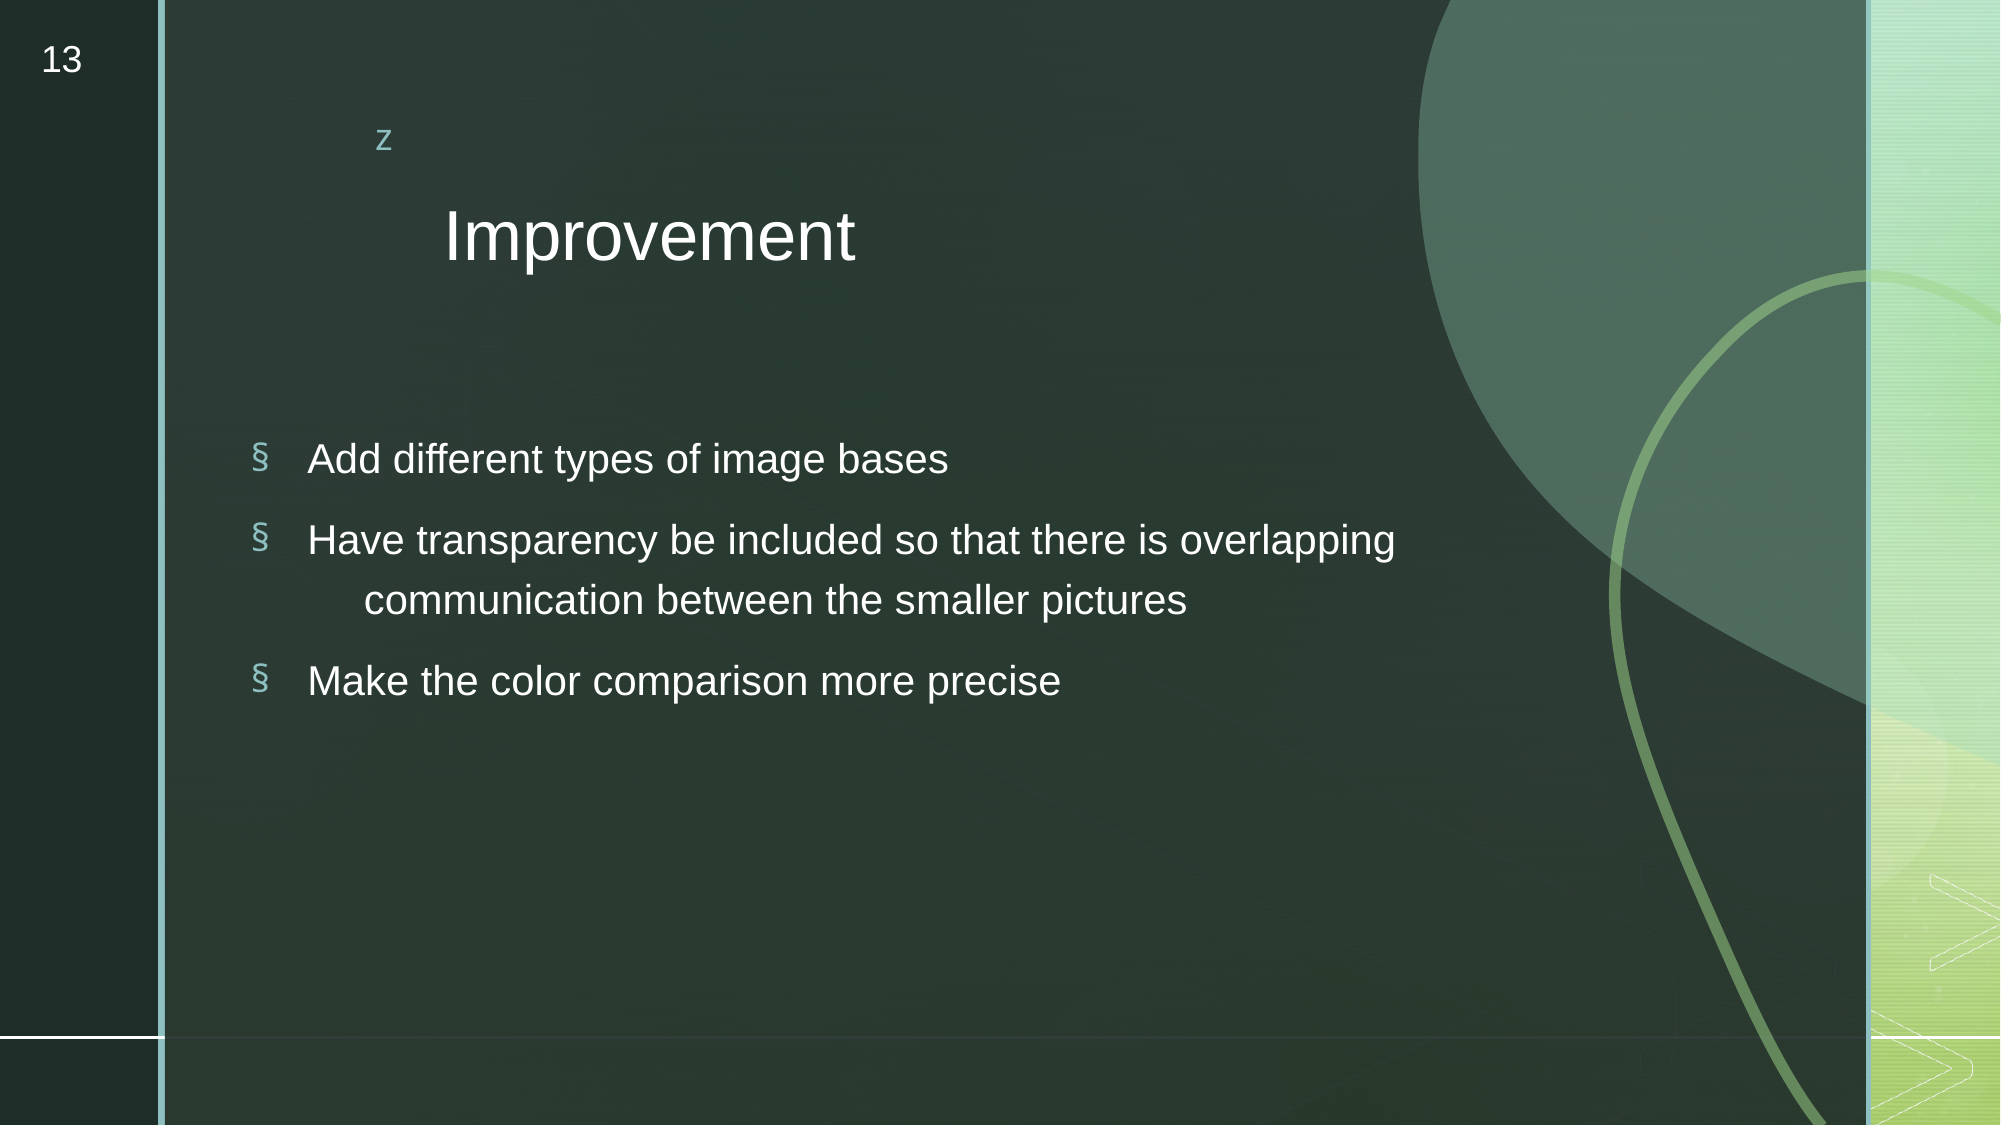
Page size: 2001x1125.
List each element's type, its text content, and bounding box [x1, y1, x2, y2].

text_box [25, 26, 131, 80]
title Improvement [428, 192, 1734, 310]
list Add different types of image bases Have transparency be included so that there is overlapping communication between the smaller pictures Make the color comparison more precise [235, 234, 1515, 891]
